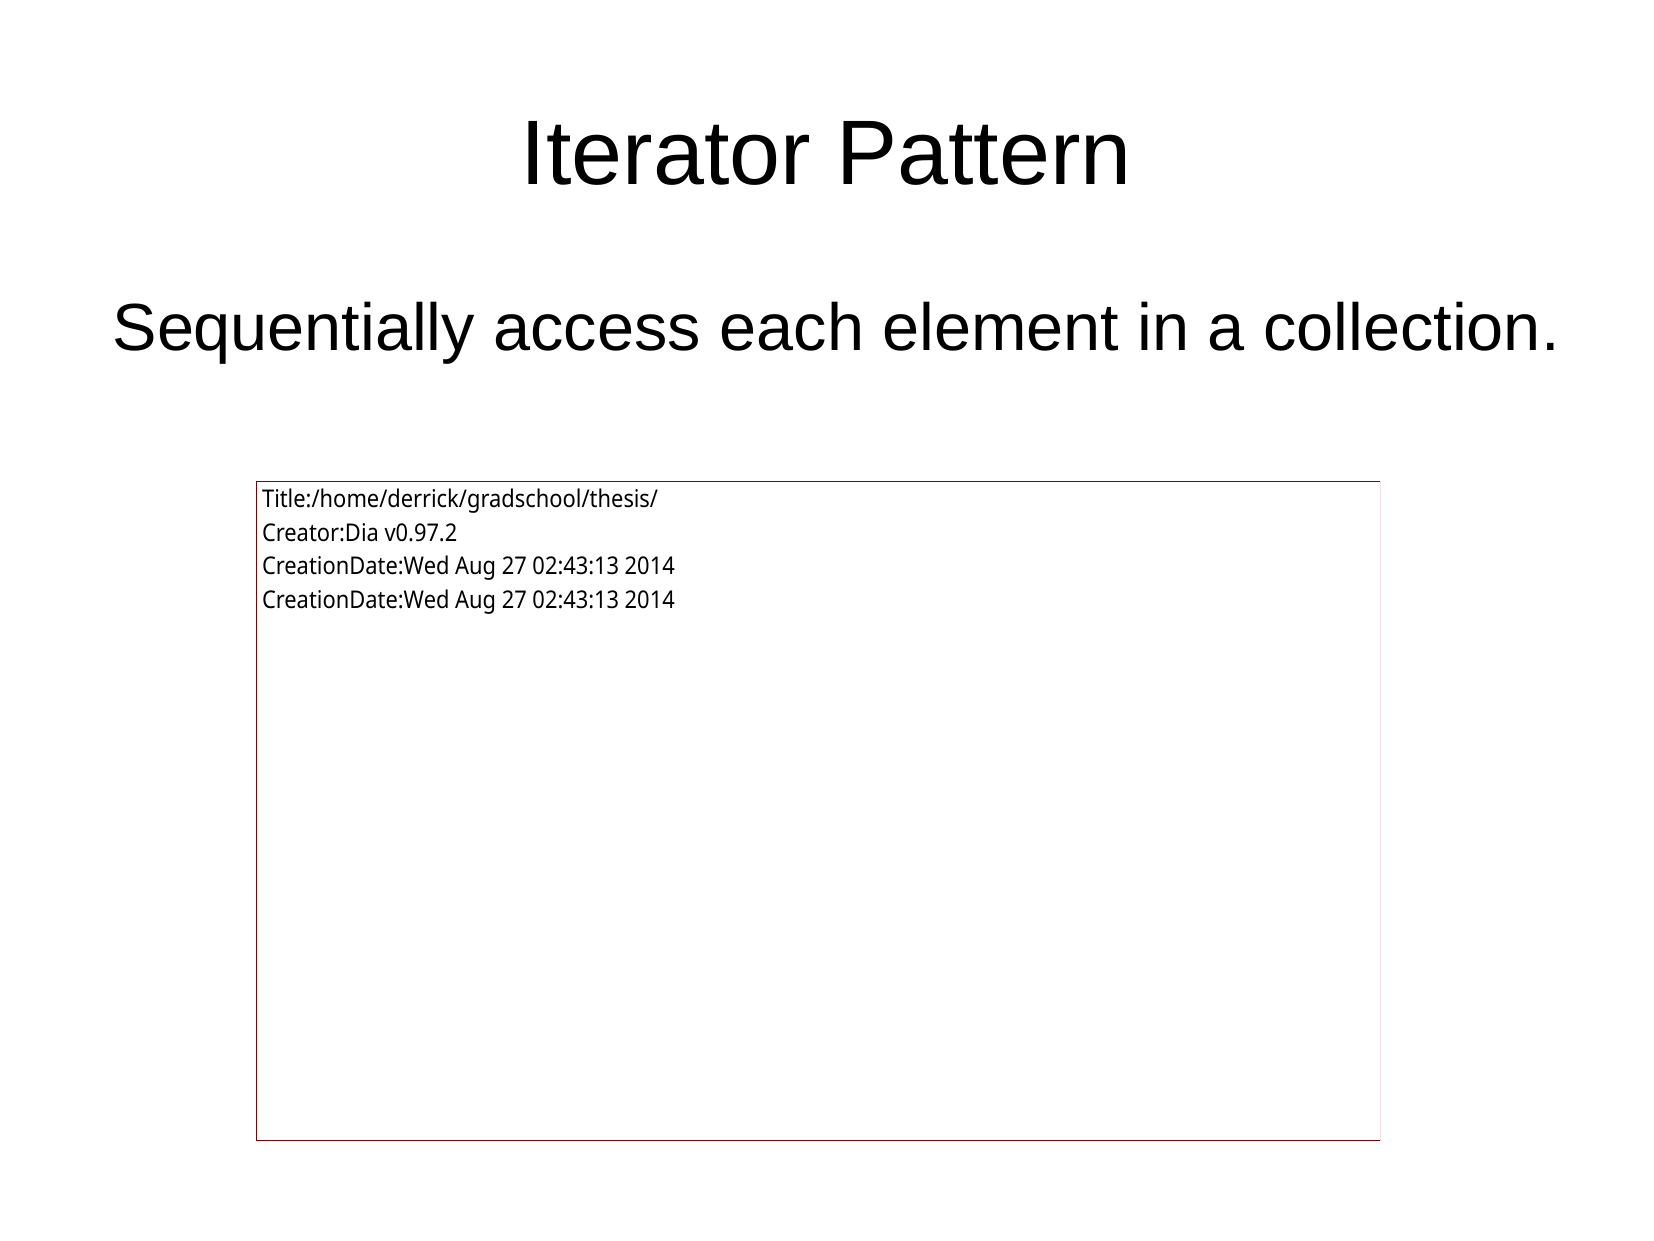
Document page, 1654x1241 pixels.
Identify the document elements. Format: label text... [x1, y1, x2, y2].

picture [255, 571, 1381, 1141]
list Sequentially access each element in a collection. [82, 290, 1591, 571]
title Iterator Pattern [82, 49, 1571, 257]
